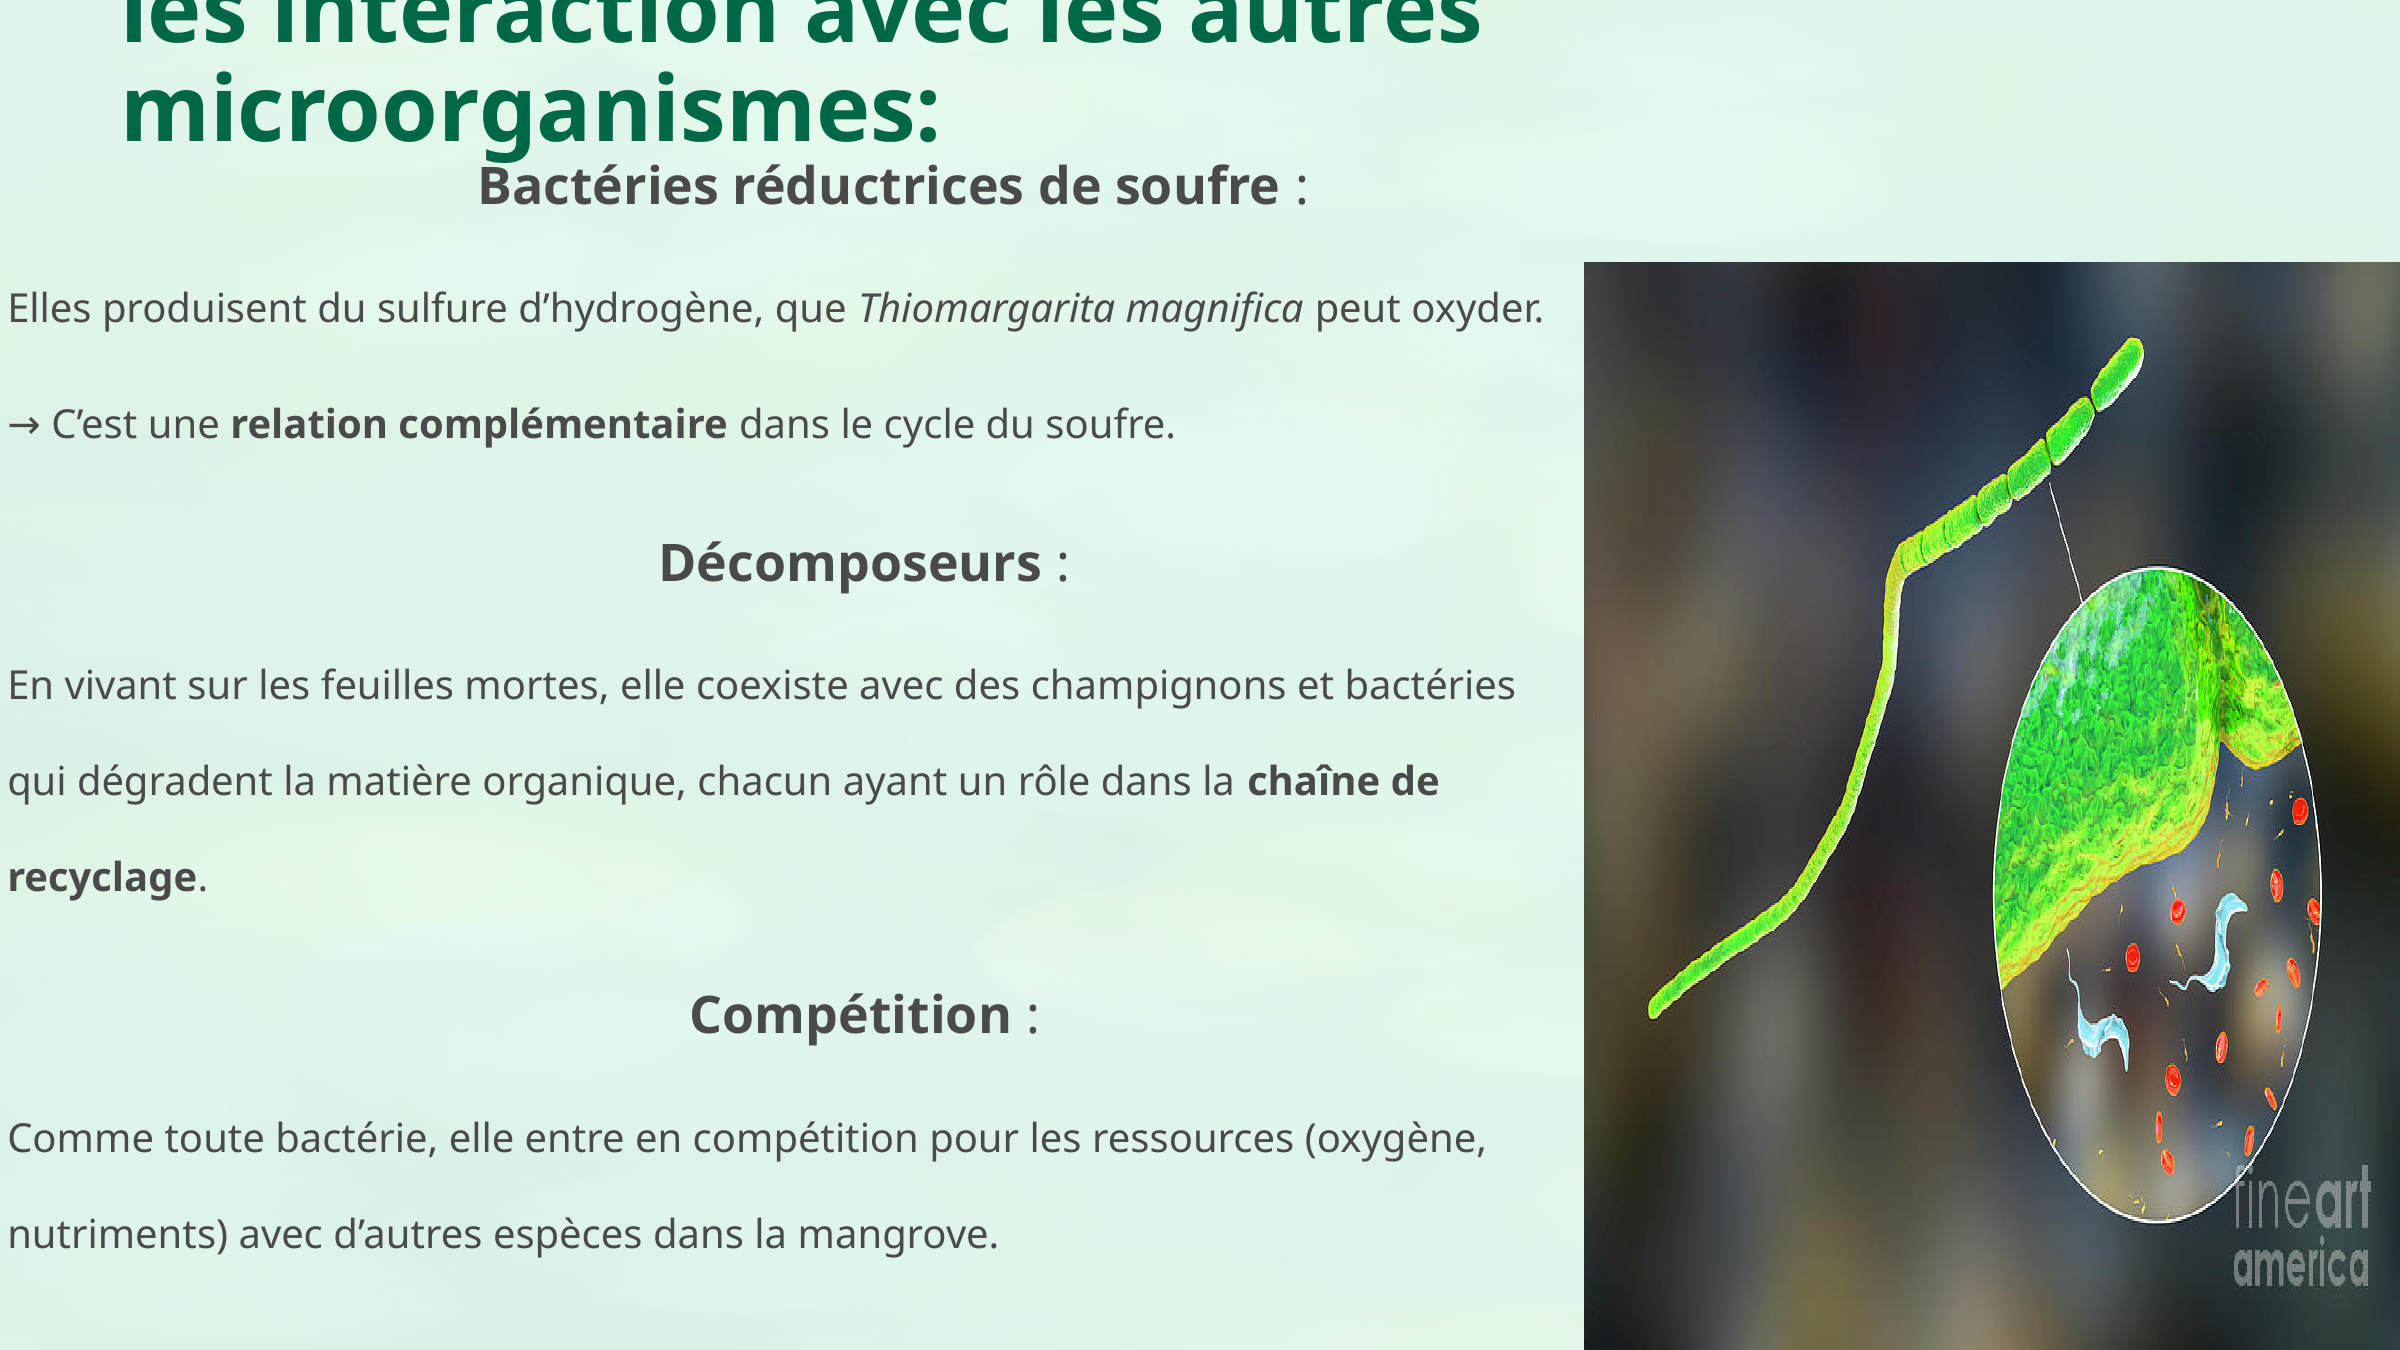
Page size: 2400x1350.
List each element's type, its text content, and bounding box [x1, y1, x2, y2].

picture [1545, 149, 2400, 1350]
title les interaction avec les autres microorganismes: [120, 53, 2280, 149]
list Bactéries réductrices de soufre : Elles produisent du sulfure d’hydrogène, que Thiomargarita magnifica peut oxyder. → C’est une relation complémentaire dans le cycle du soufre. Décomposeurs : En vivant sur les feuilles mortes, elle coexiste avec des champignons et bactéries qui dégradent la matière organique, chacun ayant un rôle dans la chaîne de recyclage. Compétition : Comme toute bactérie, elle entre en compétition pour les ressources (oxygène, nutriments) avec d’autres espèces dans la mangrove. [7, 89, 1547, 1318]
